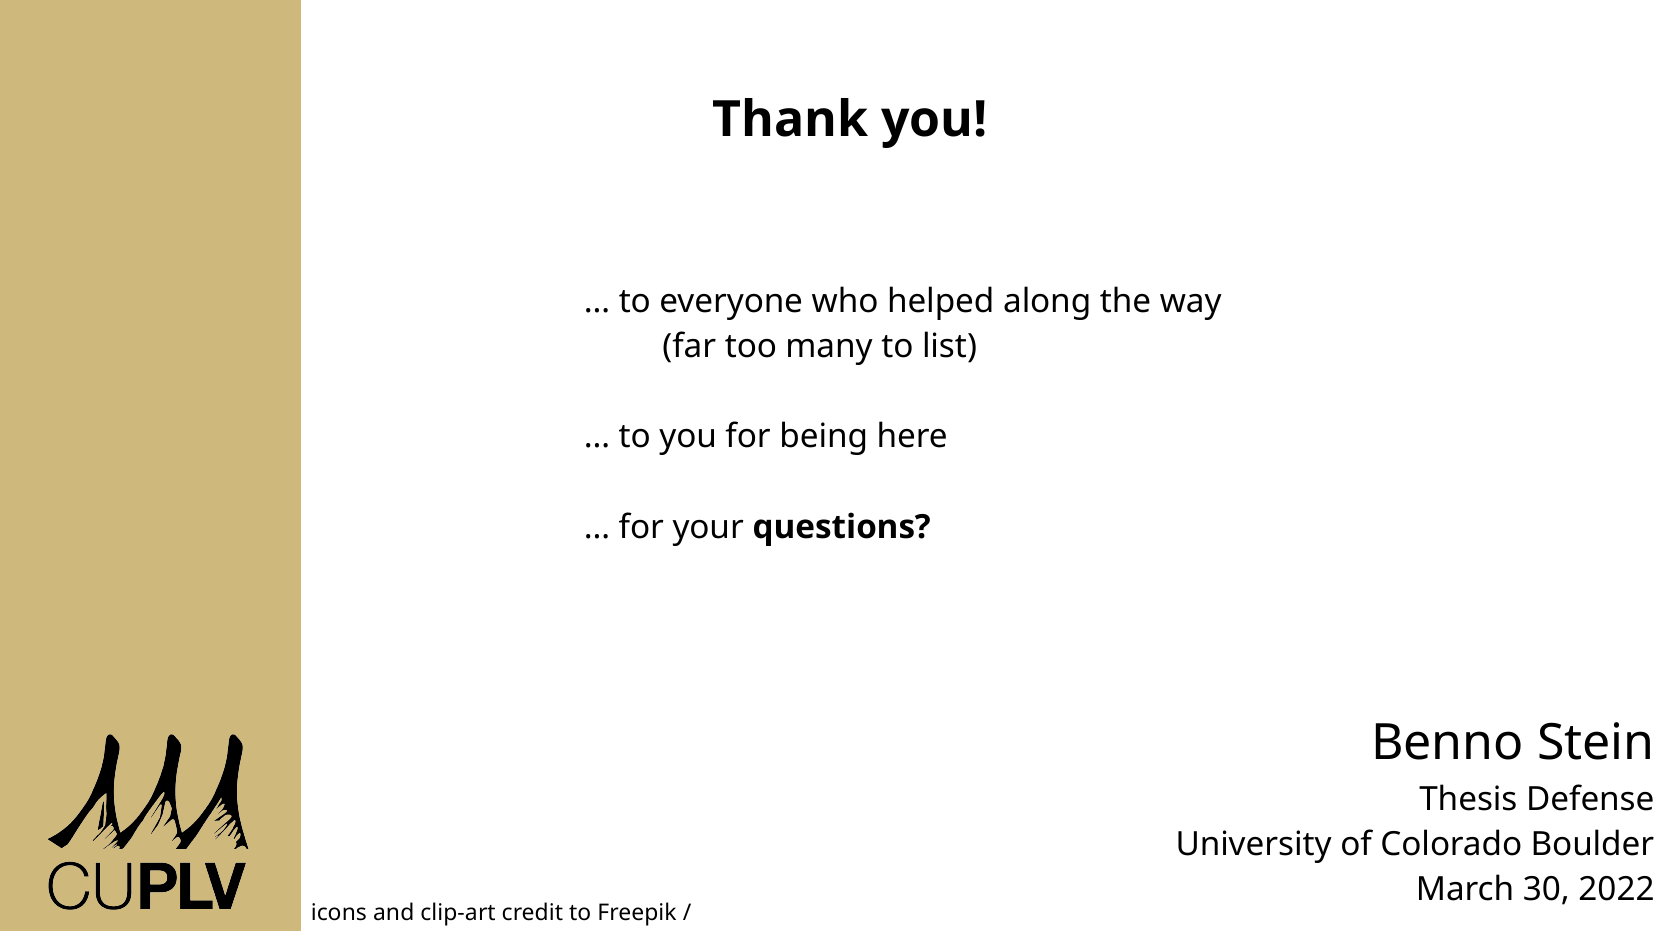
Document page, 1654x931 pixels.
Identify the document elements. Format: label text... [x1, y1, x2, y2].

text_box Benno Stein Thesis Defense University of Colorado Boulder March 30, 2022 [1201, 706, 1629, 900]
picture [36, 707, 261, 931]
text_box [0, 0, 300, 931]
title Thank you! [712, 47, 1029, 187]
text_box icons and clip-art credit to Freepik / flaticon.com [310, 895, 788, 931]
title … to everyone who helped along the way (far too many to list) … to you for being here … for your questions? [583, 187, 1538, 638]
